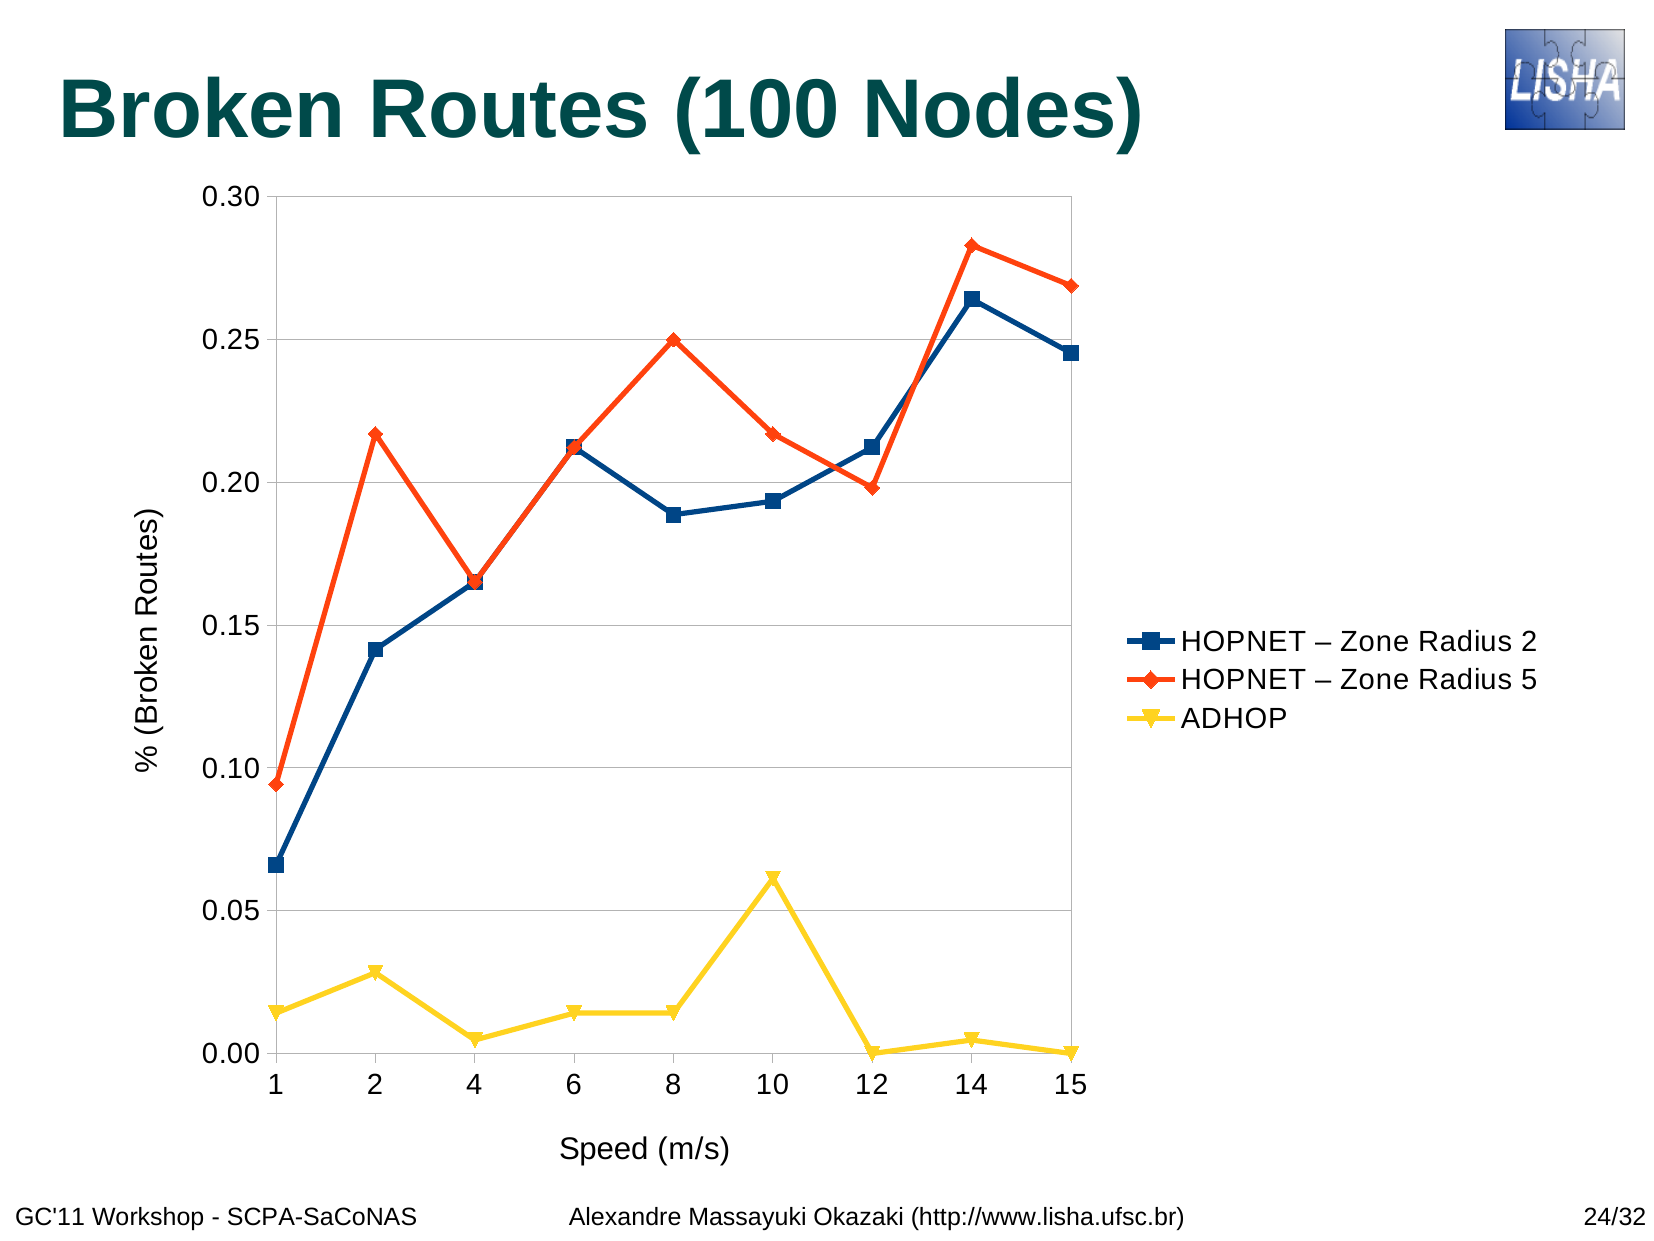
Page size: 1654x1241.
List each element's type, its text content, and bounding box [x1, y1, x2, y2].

picture [1595, 29, 1625, 130]
title Broken Routes (100 Nodes) [58, 11, 1595, 219]
chart [92, 159, 1561, 1201]
